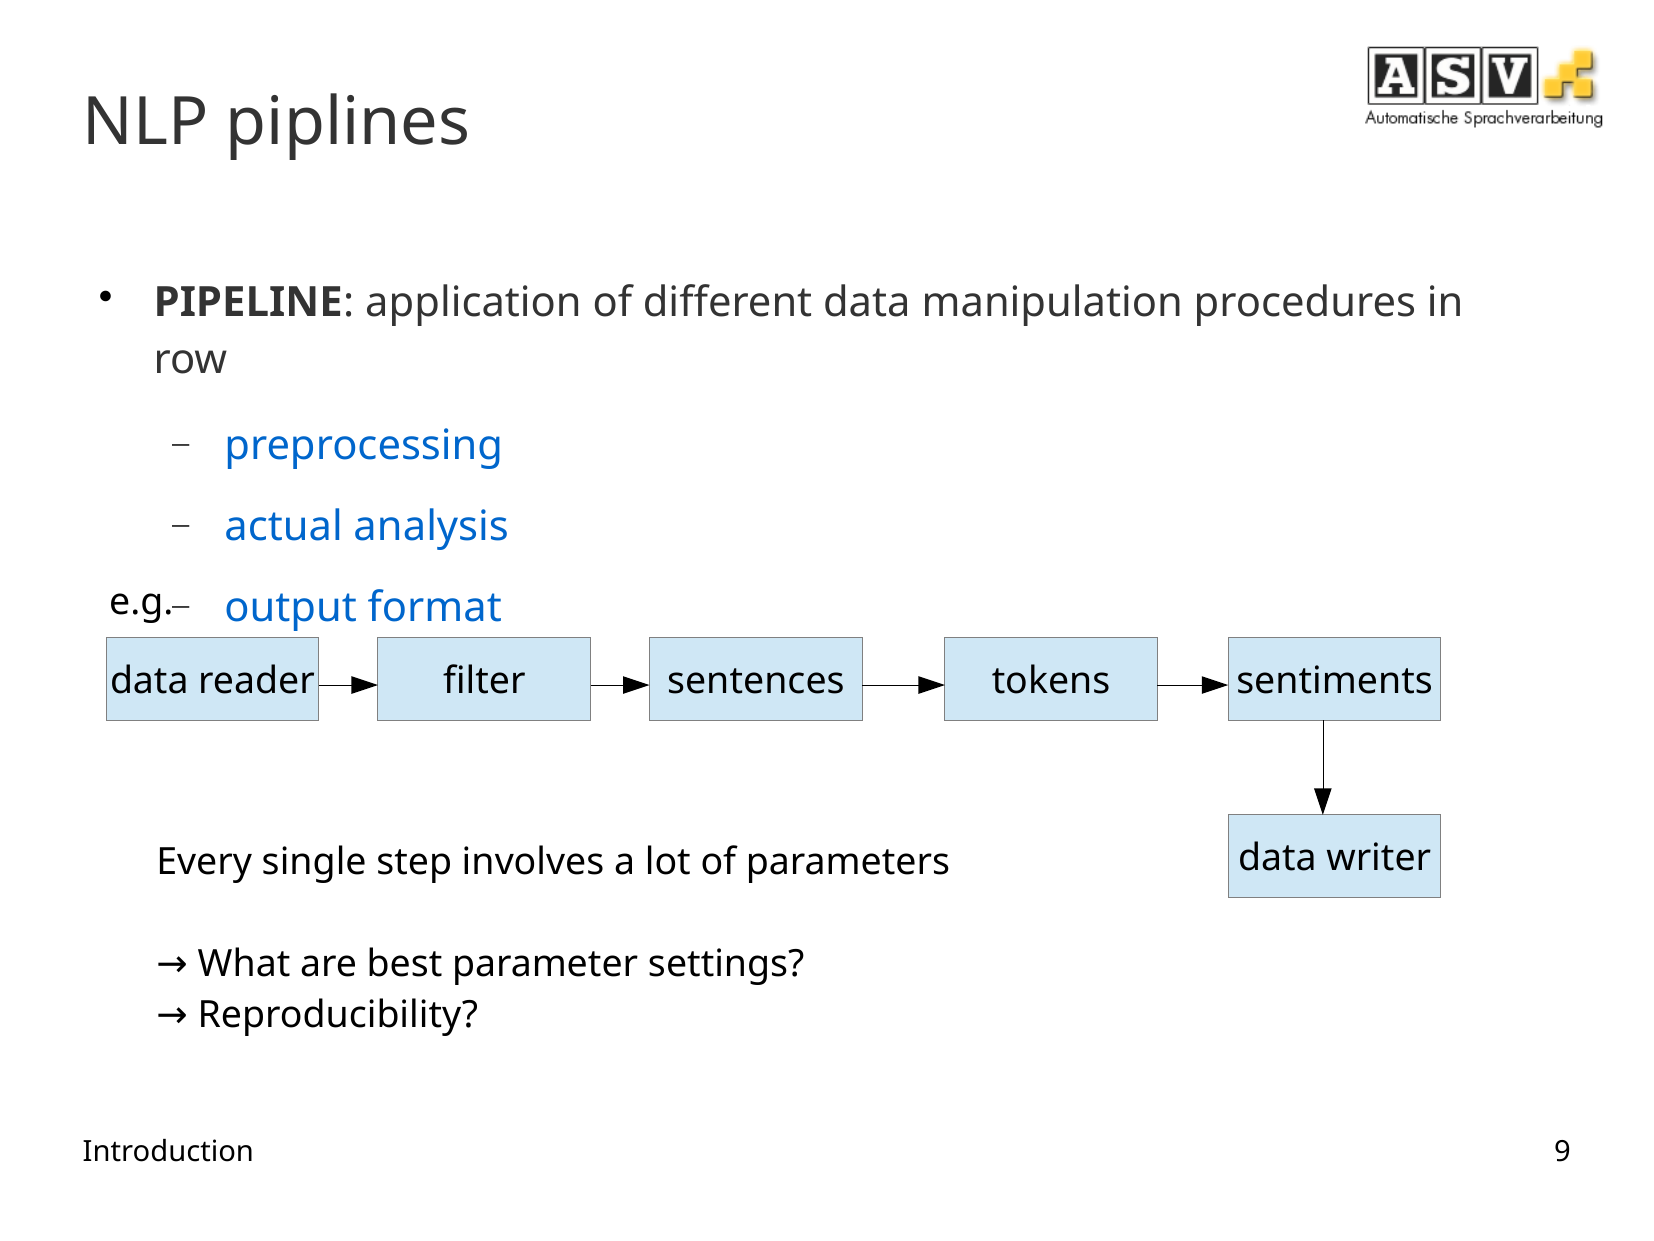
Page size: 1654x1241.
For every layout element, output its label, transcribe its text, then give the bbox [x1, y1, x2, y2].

picture [1364, 43, 1605, 129]
text_box Every single step involves a lot of parameters → What are best parameter settings? → Reproducibility? [141, 826, 969, 988]
text_box e.g. [94, 566, 189, 631]
title NLP piplines [82, 49, 1347, 189]
text_box sentiments [1228, 637, 1441, 721]
text_box filter [377, 637, 591, 721]
text_box tokens [944, 637, 1158, 721]
text_box data writer [1228, 814, 1441, 898]
text_box sentences [649, 637, 863, 721]
list PIPELINE: application of different data manipulation procedures in row preprocessing actual analysis output format [82, 271, 1538, 991]
text_box data reader [106, 637, 319, 721]
